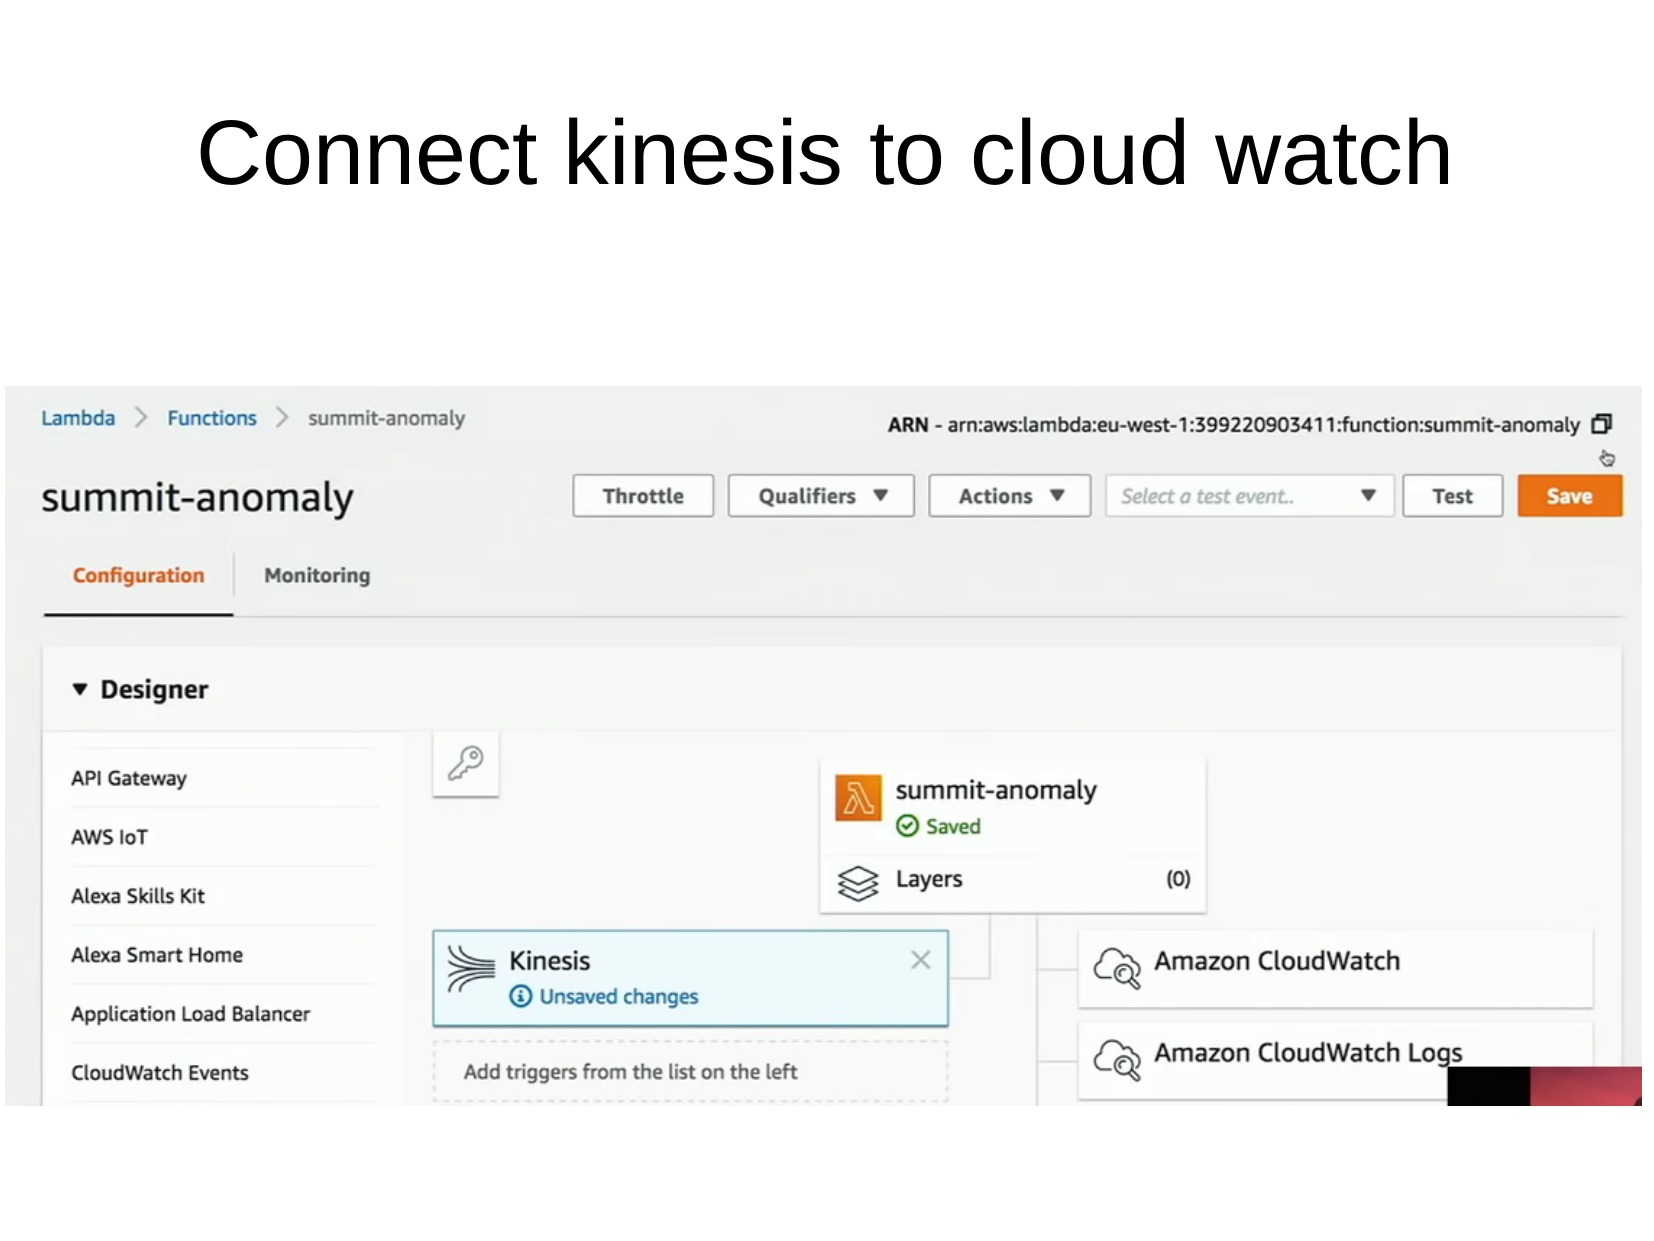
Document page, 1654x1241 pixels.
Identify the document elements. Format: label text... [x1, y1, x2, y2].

picture [5, 386, 1642, 1106]
title Connect kinesis to cloud watch [82, 49, 1571, 257]
